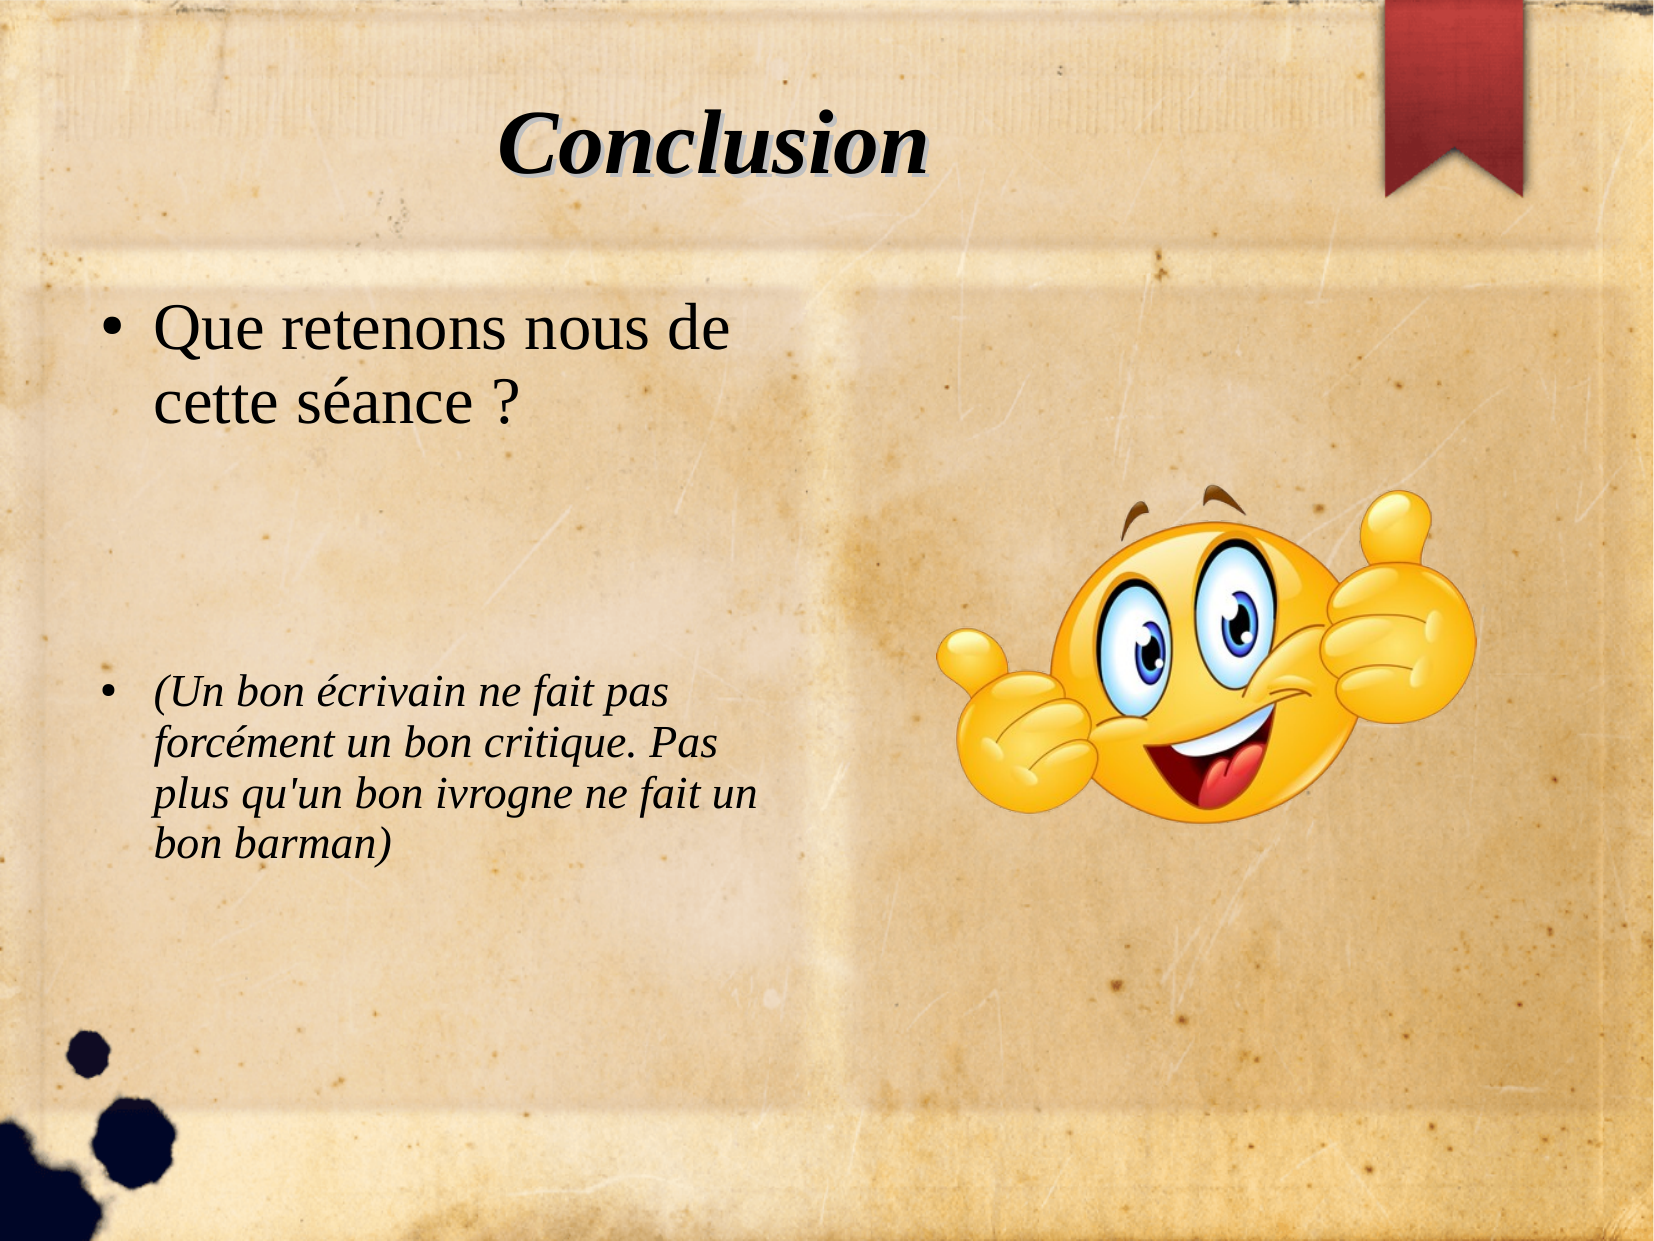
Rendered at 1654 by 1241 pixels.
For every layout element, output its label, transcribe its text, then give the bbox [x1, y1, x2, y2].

picture [0, 0, 1654, 1241]
list (Un bon écrivain ne fait pas forcément un bon critique. Pas plus qu'un bon ivrogne ne fait un bon barman) [82, 665, 793, 1009]
title Conclusion [82, 49, 1347, 237]
list Que retenons nous de cette séance ? [82, 290, 793, 634]
